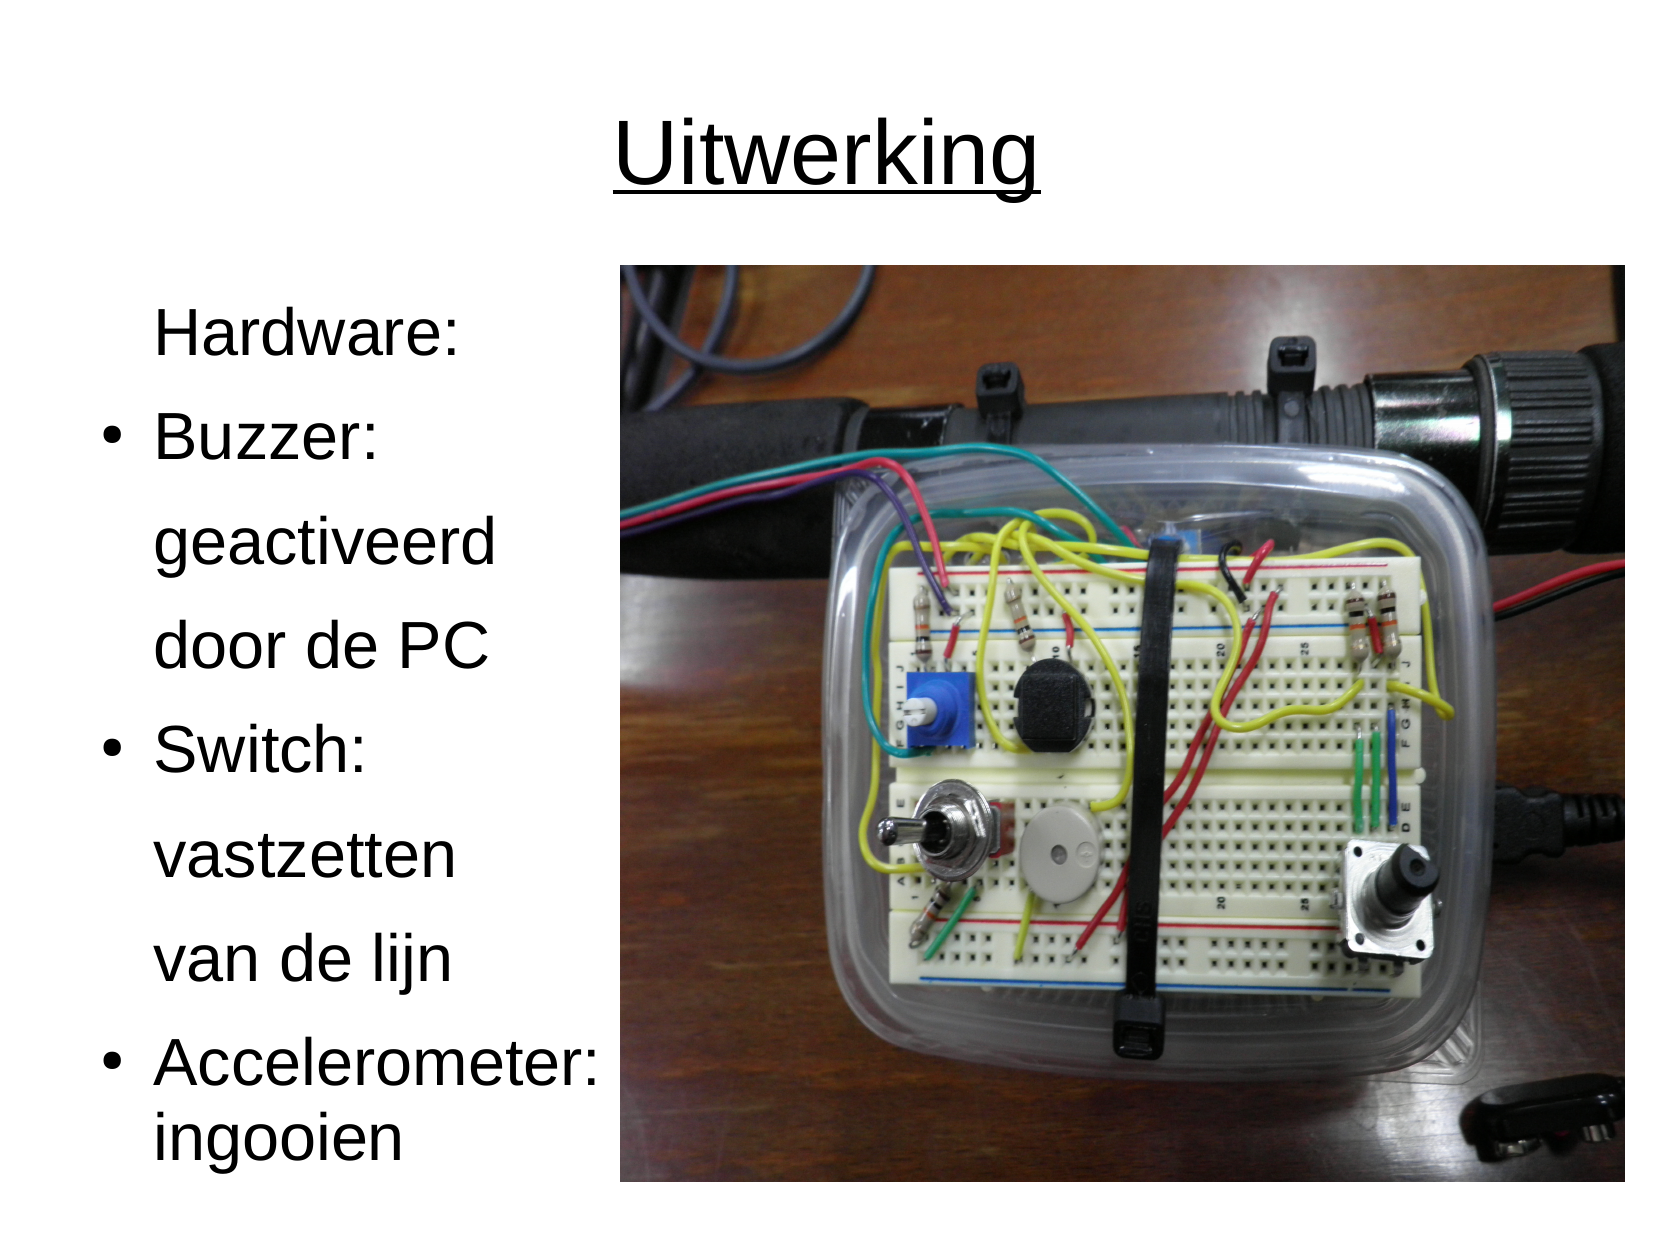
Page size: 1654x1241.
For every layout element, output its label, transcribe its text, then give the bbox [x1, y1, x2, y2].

title Uitwerking [82, 56, 1571, 250]
picture [620, 265, 1625, 1182]
list Hardware: Buzzer: geactiveerd door de PC Switch: vastzetten van de lijn Accelerometer: ingooien [82, 295, 809, 1241]
